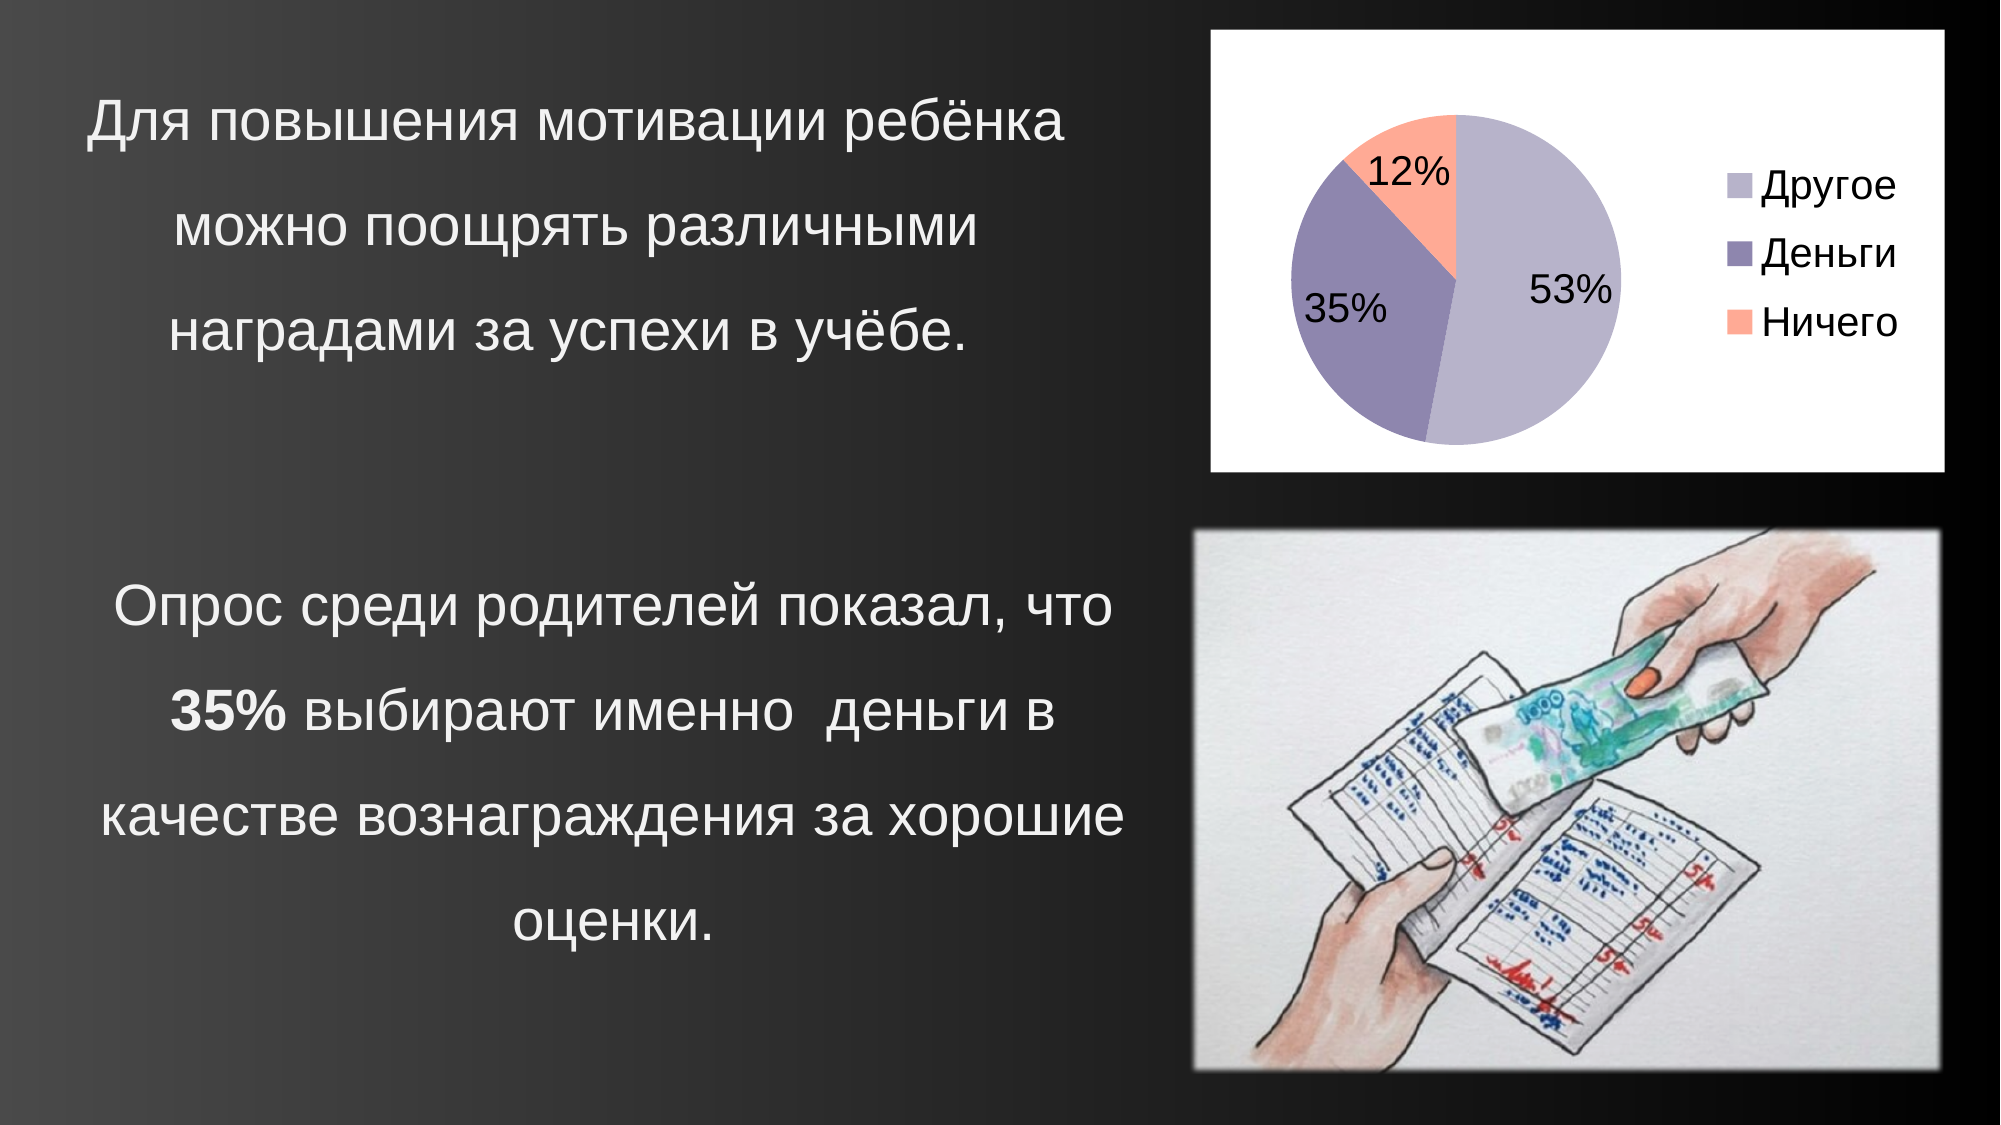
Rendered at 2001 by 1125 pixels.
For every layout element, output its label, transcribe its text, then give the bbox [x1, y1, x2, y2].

text_box Для повышения мотивации ребёнка можно поощрять различными наградами за успехи в учёбе. [30, 39, 1122, 370]
chart [1210, 29, 1945, 473]
picture [1189, 525, 1944, 1075]
text_box Опрос среди родителей показал, что 35% выбирают именно деньги в качестве вознаграждения за хорошие оценки. [39, 525, 1189, 960]
